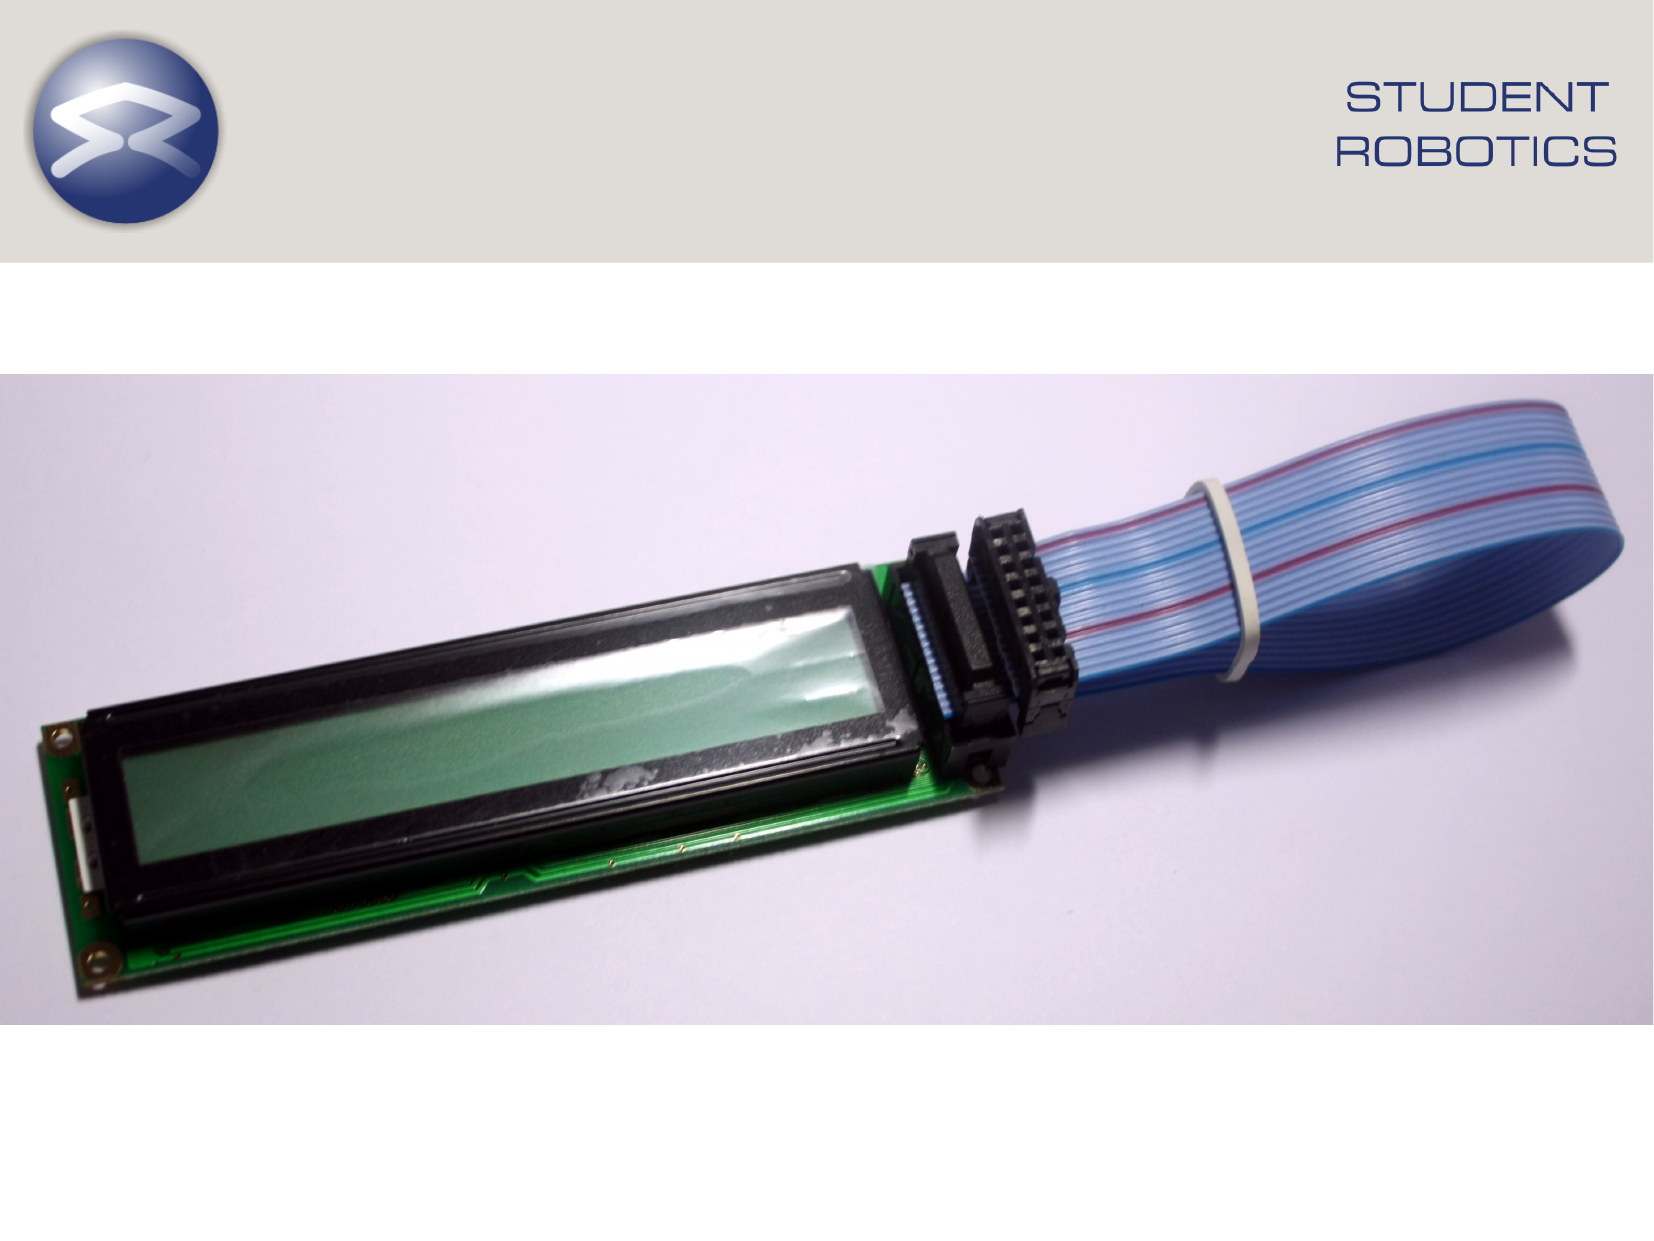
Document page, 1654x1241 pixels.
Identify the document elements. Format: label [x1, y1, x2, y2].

picture [0, 374, 1654, 1025]
picture [9, 19, 245, 245]
picture [1332, 68, 1633, 174]
